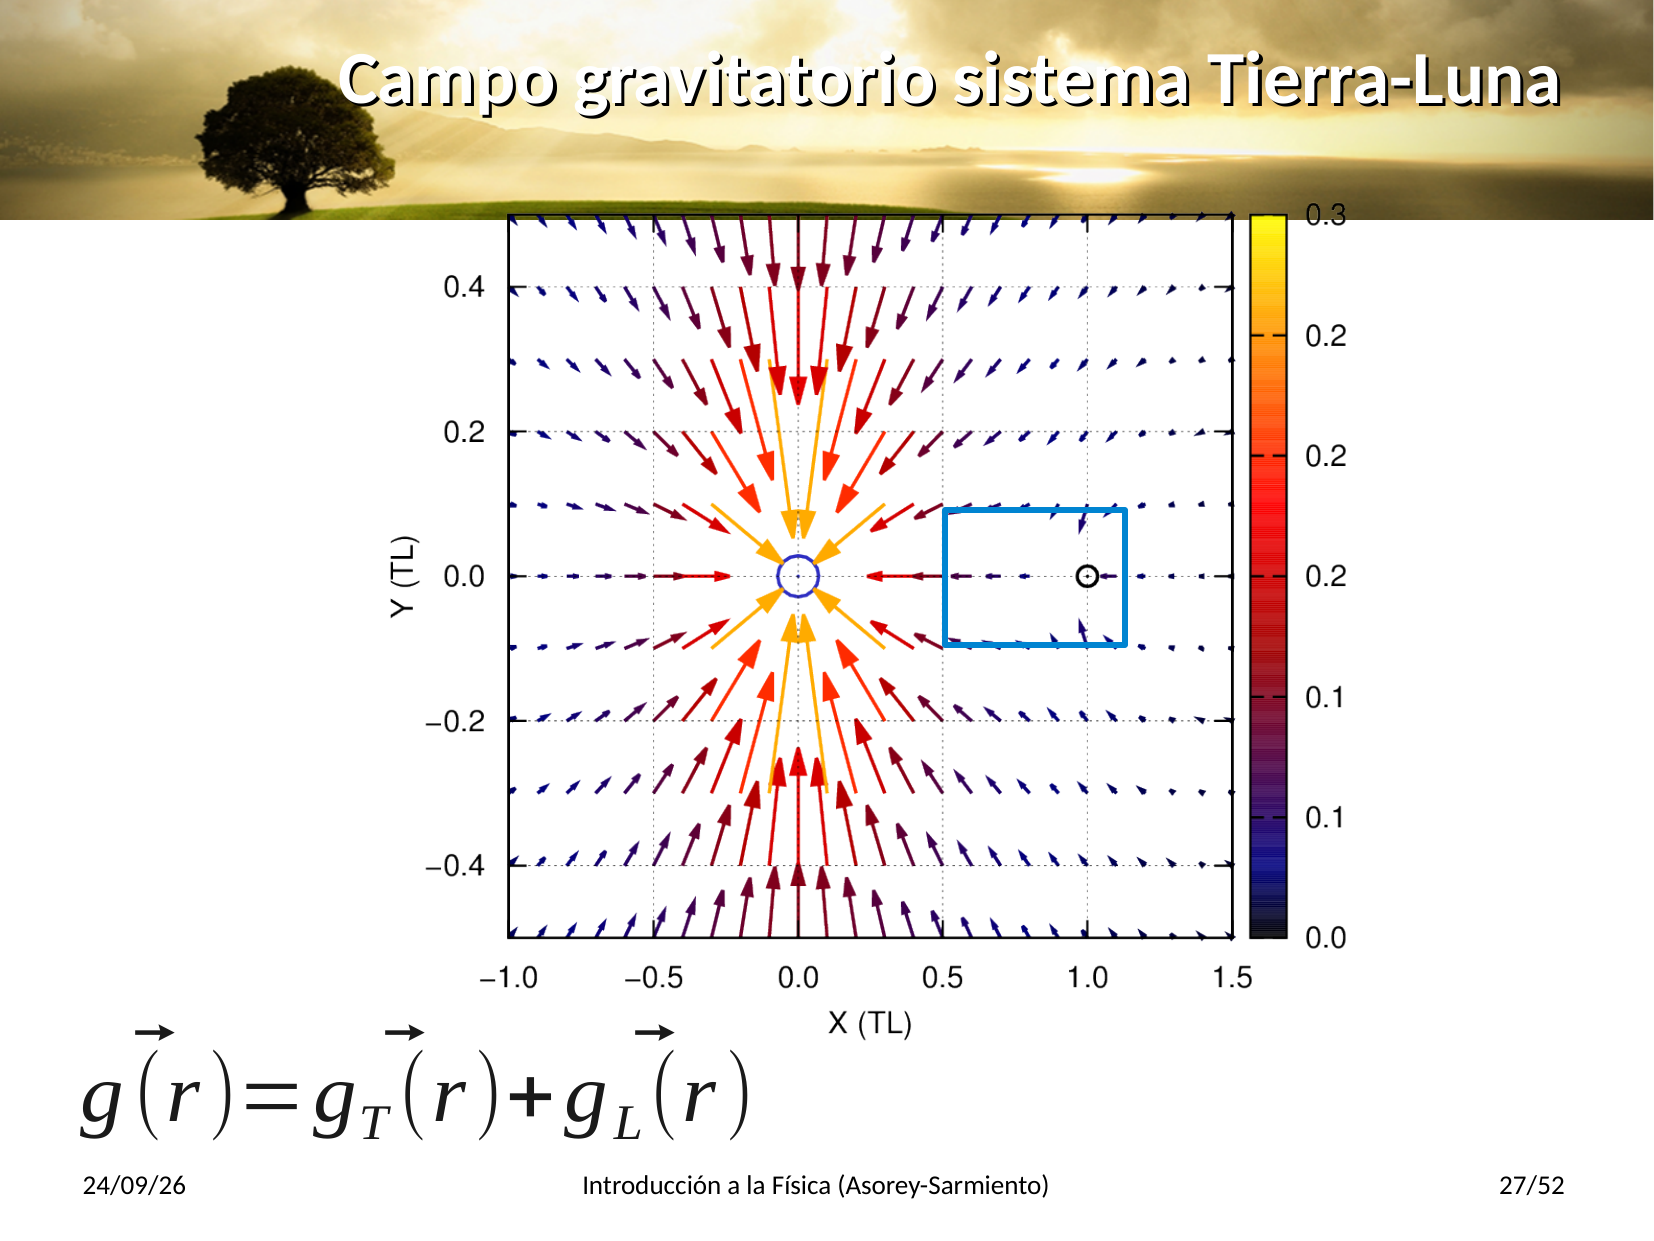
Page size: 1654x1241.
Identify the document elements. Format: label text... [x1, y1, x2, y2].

chart [71, 1020, 761, 1151]
title Campo gravitatorio sistema Tierra-Luna [75, 19, 1564, 151]
picture [0, 0, 1654, 1141]
